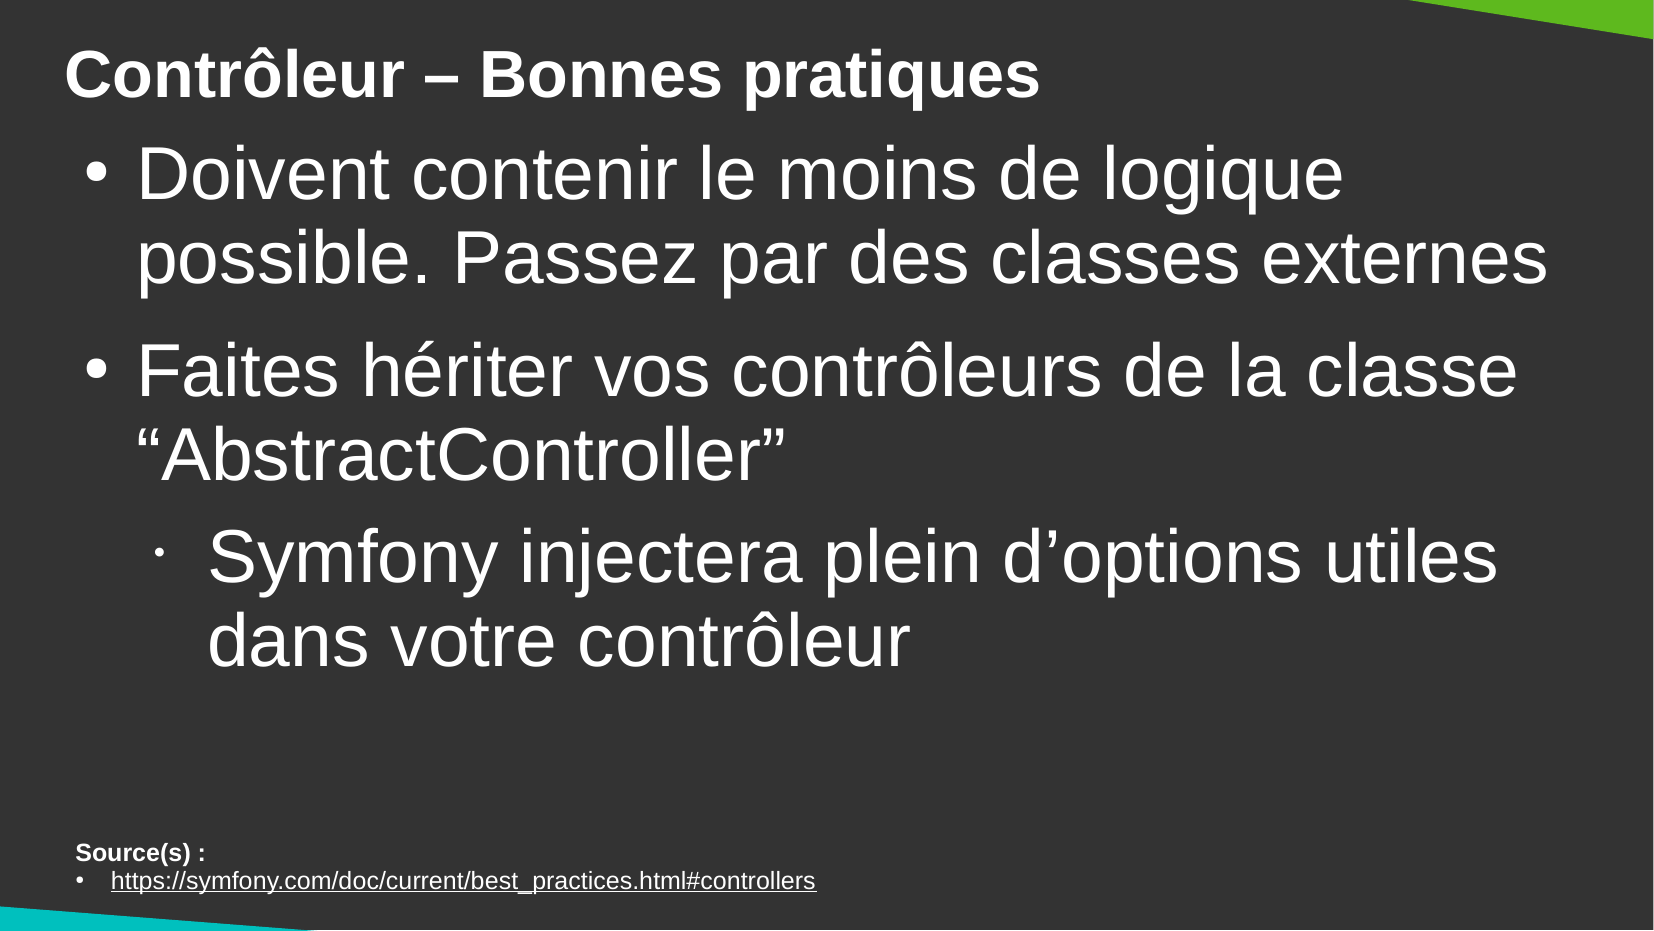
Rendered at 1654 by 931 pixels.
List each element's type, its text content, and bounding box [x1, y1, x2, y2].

text_box [0, 906, 318, 931]
list Doivent contenir le moins de logique possible. Passez par des classes externes Faites hériter vos contrôleurs de la classe “AbstractController” Symfony injectera plein d’options utiles dans votre contrôleur [65, 131, 1630, 768]
text_box Source(s) : https://symfony.com/doc/current/best_practices.html#controllers [60, 826, 1546, 903]
text_box [1408, 0, 1654, 40]
title Contrôleur – Bonnes pratiques [64, 37, 1365, 113]
